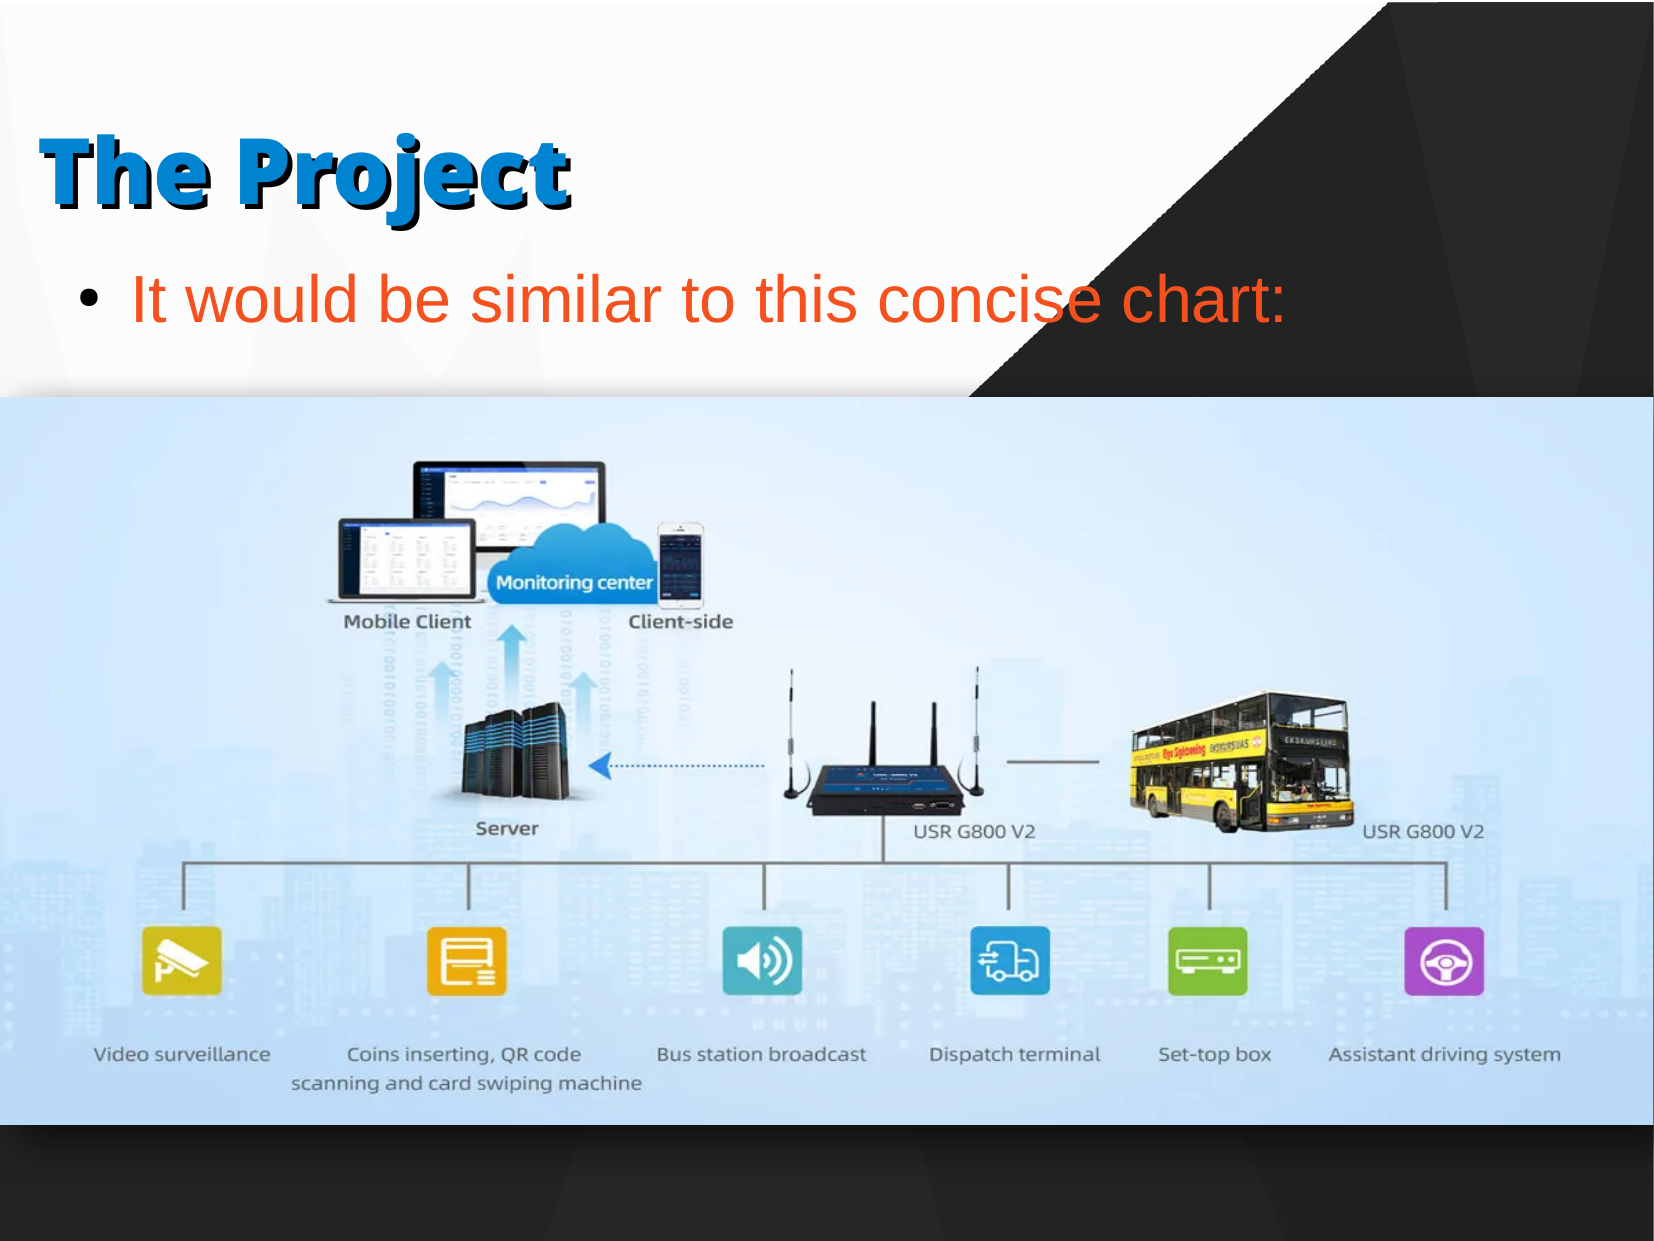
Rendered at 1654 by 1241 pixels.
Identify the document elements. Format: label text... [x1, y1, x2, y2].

list It would be similar to this concise chart: [59, 262, 1613, 381]
picture [0, 2, 1654, 1241]
title The Project [37, 75, 1005, 263]
